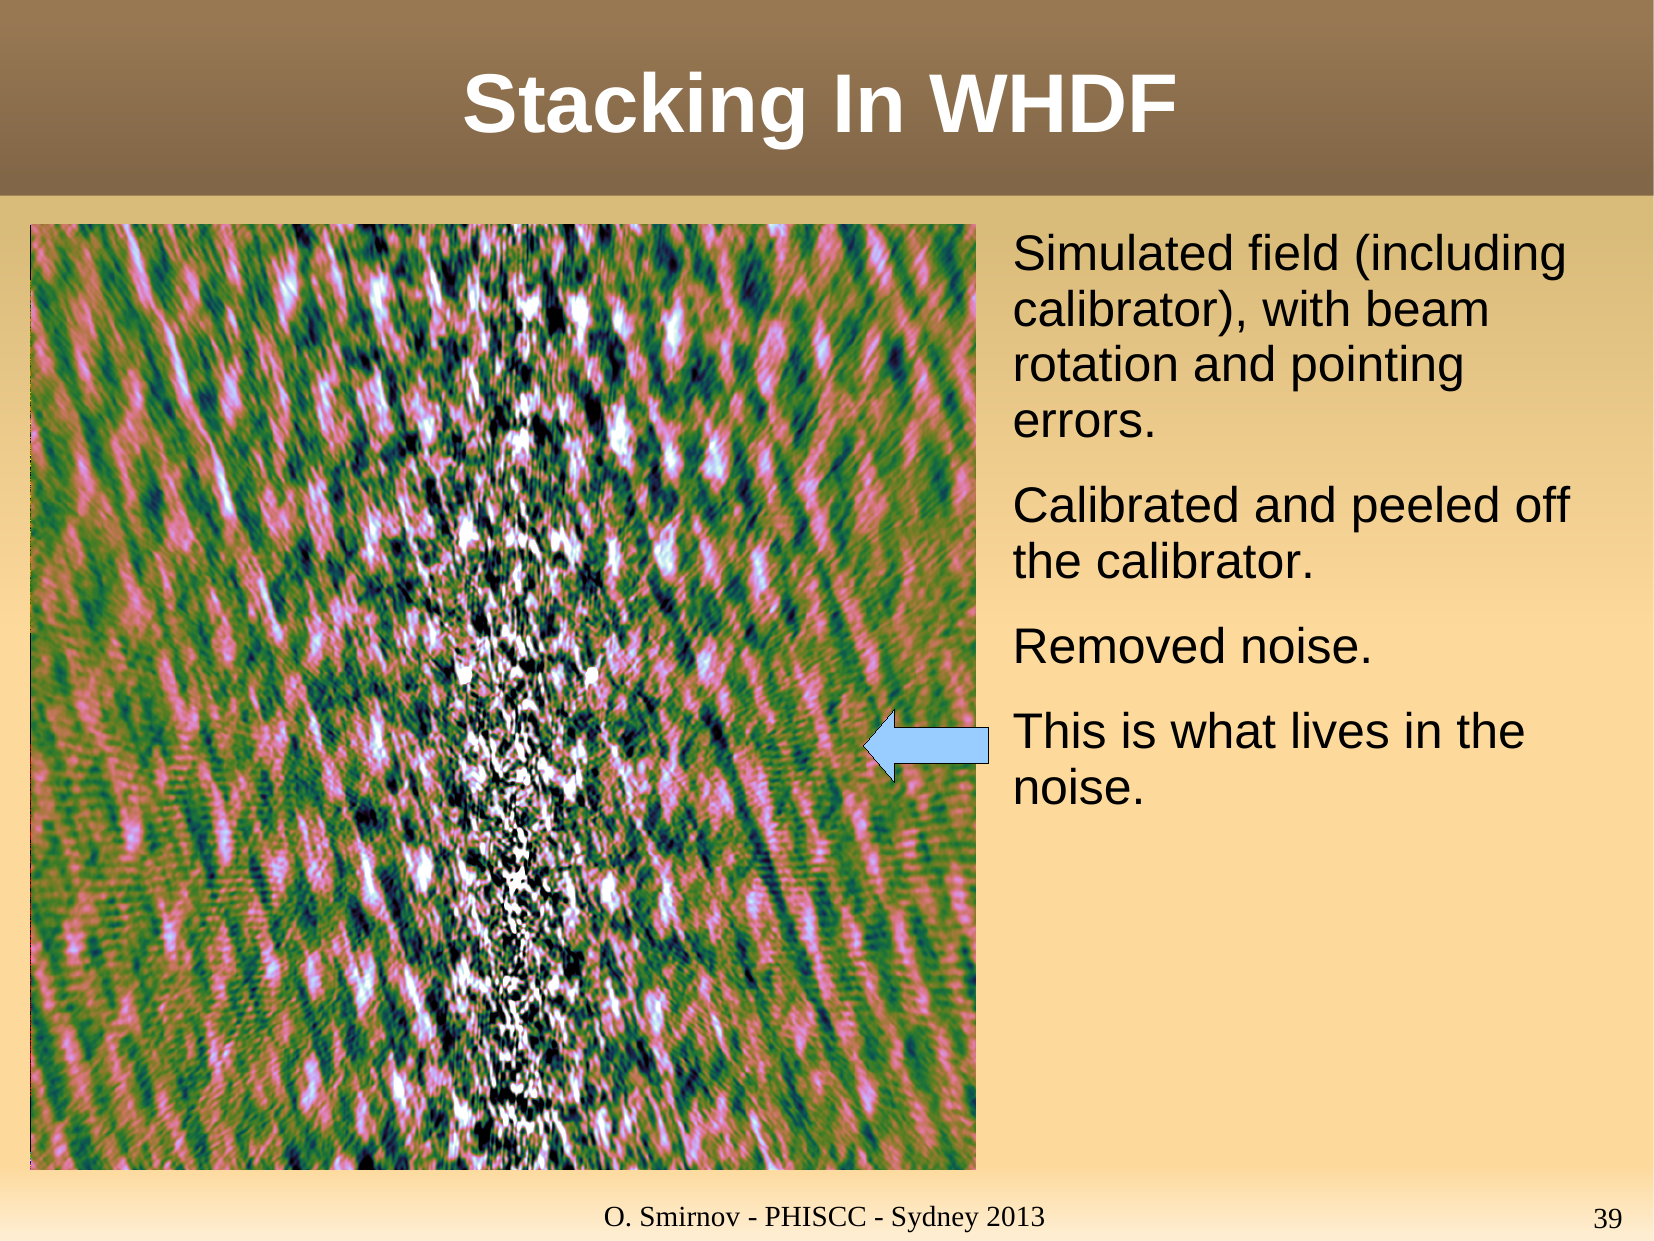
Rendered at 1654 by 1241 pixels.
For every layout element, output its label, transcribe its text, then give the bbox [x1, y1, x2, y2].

text_box [863, 709, 989, 783]
picture [0, 0, 1654, 1241]
list Simulated field (including calibrator), with beam rotation and pointing errors. Calibrated and peeled off the calibrator. Removed noise. This is what lives in the noise. [1012, 225, 1601, 1044]
title Stacking In WHDF [76, 0, 1565, 208]
